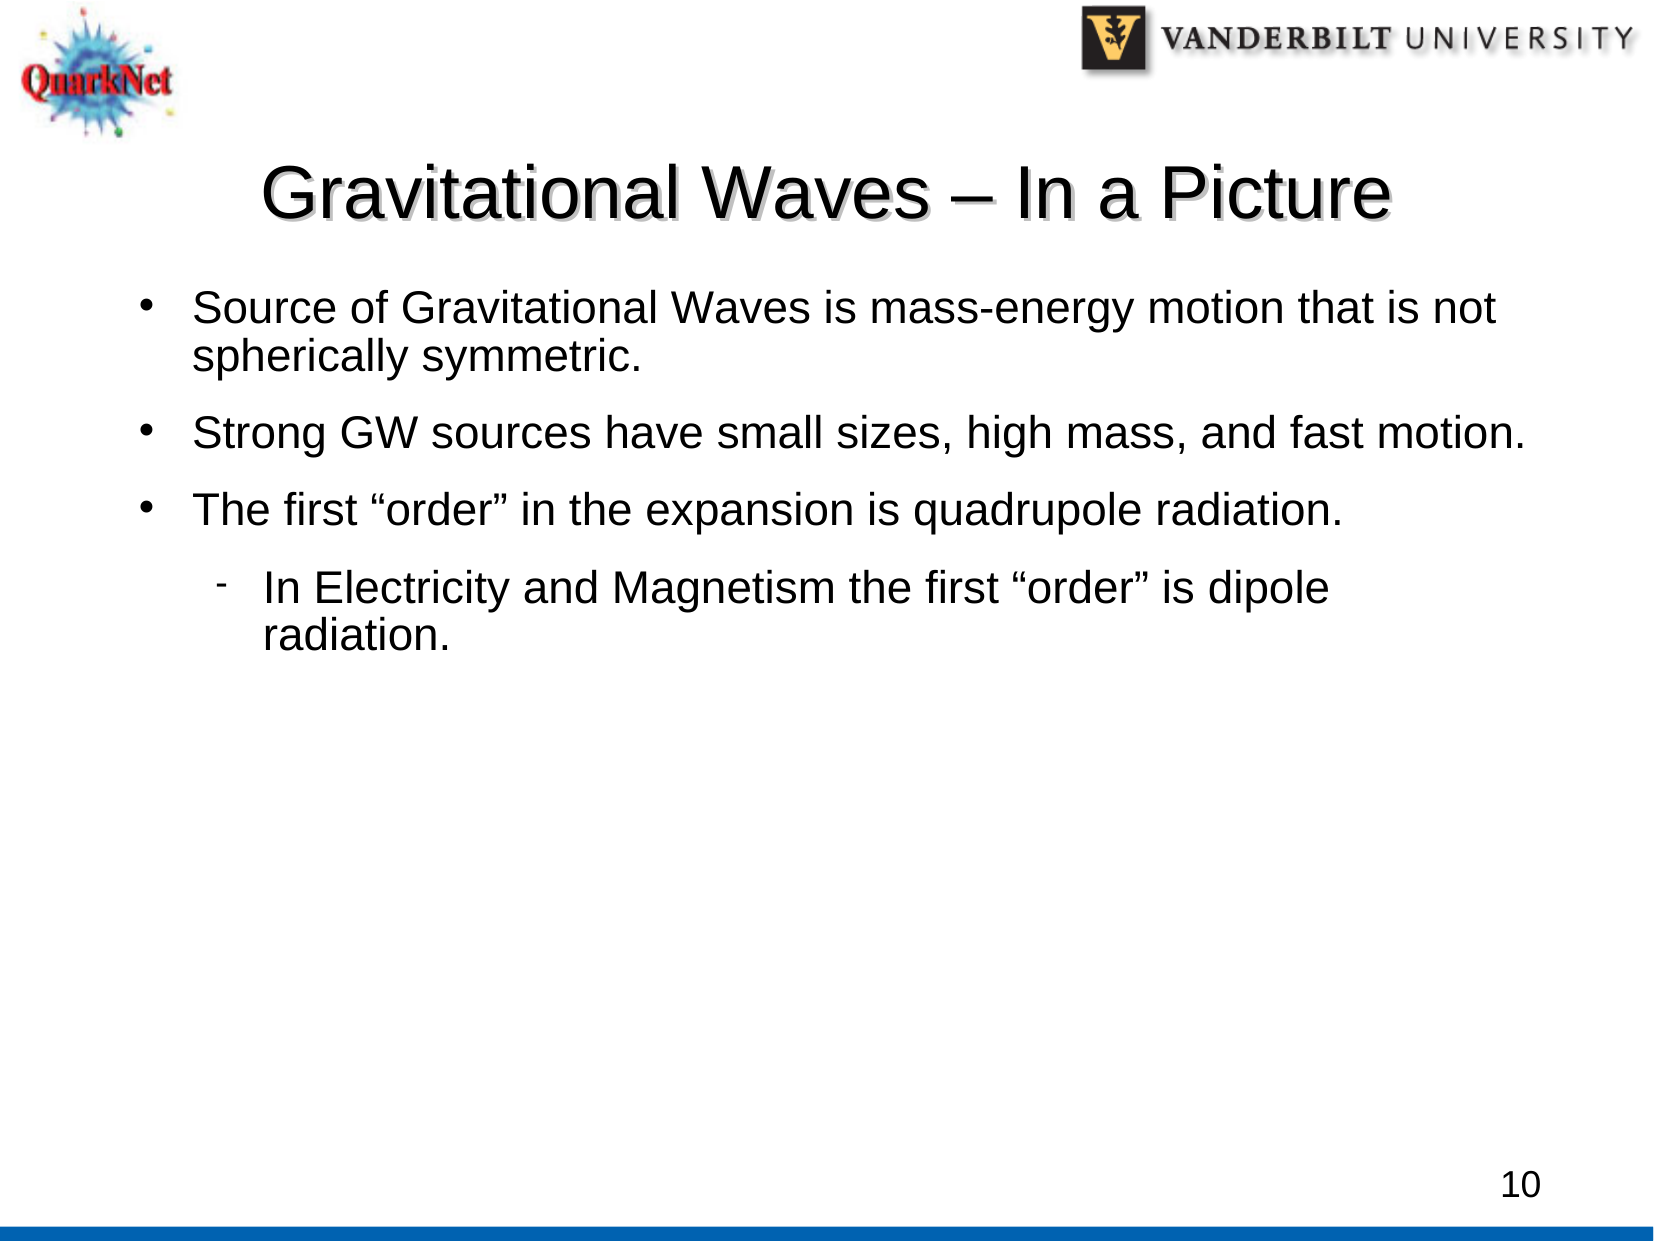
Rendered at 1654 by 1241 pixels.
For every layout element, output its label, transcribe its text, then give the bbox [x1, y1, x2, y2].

title Gravitational Waves – In a Picture [121, 65, 1533, 285]
picture [4, 1, 188, 152]
picture [1078, 2, 1648, 85]
list Source of Gravitational Waves is mass-energy motion that is not spherically symmetric. Strong GW sources have small sizes, high mass, and fast motion. The first “order” in the expansion is quadrupole radiation. In Electricity and Magnetism the first “order” is dipole radiation. [121, 285, 1533, 661]
